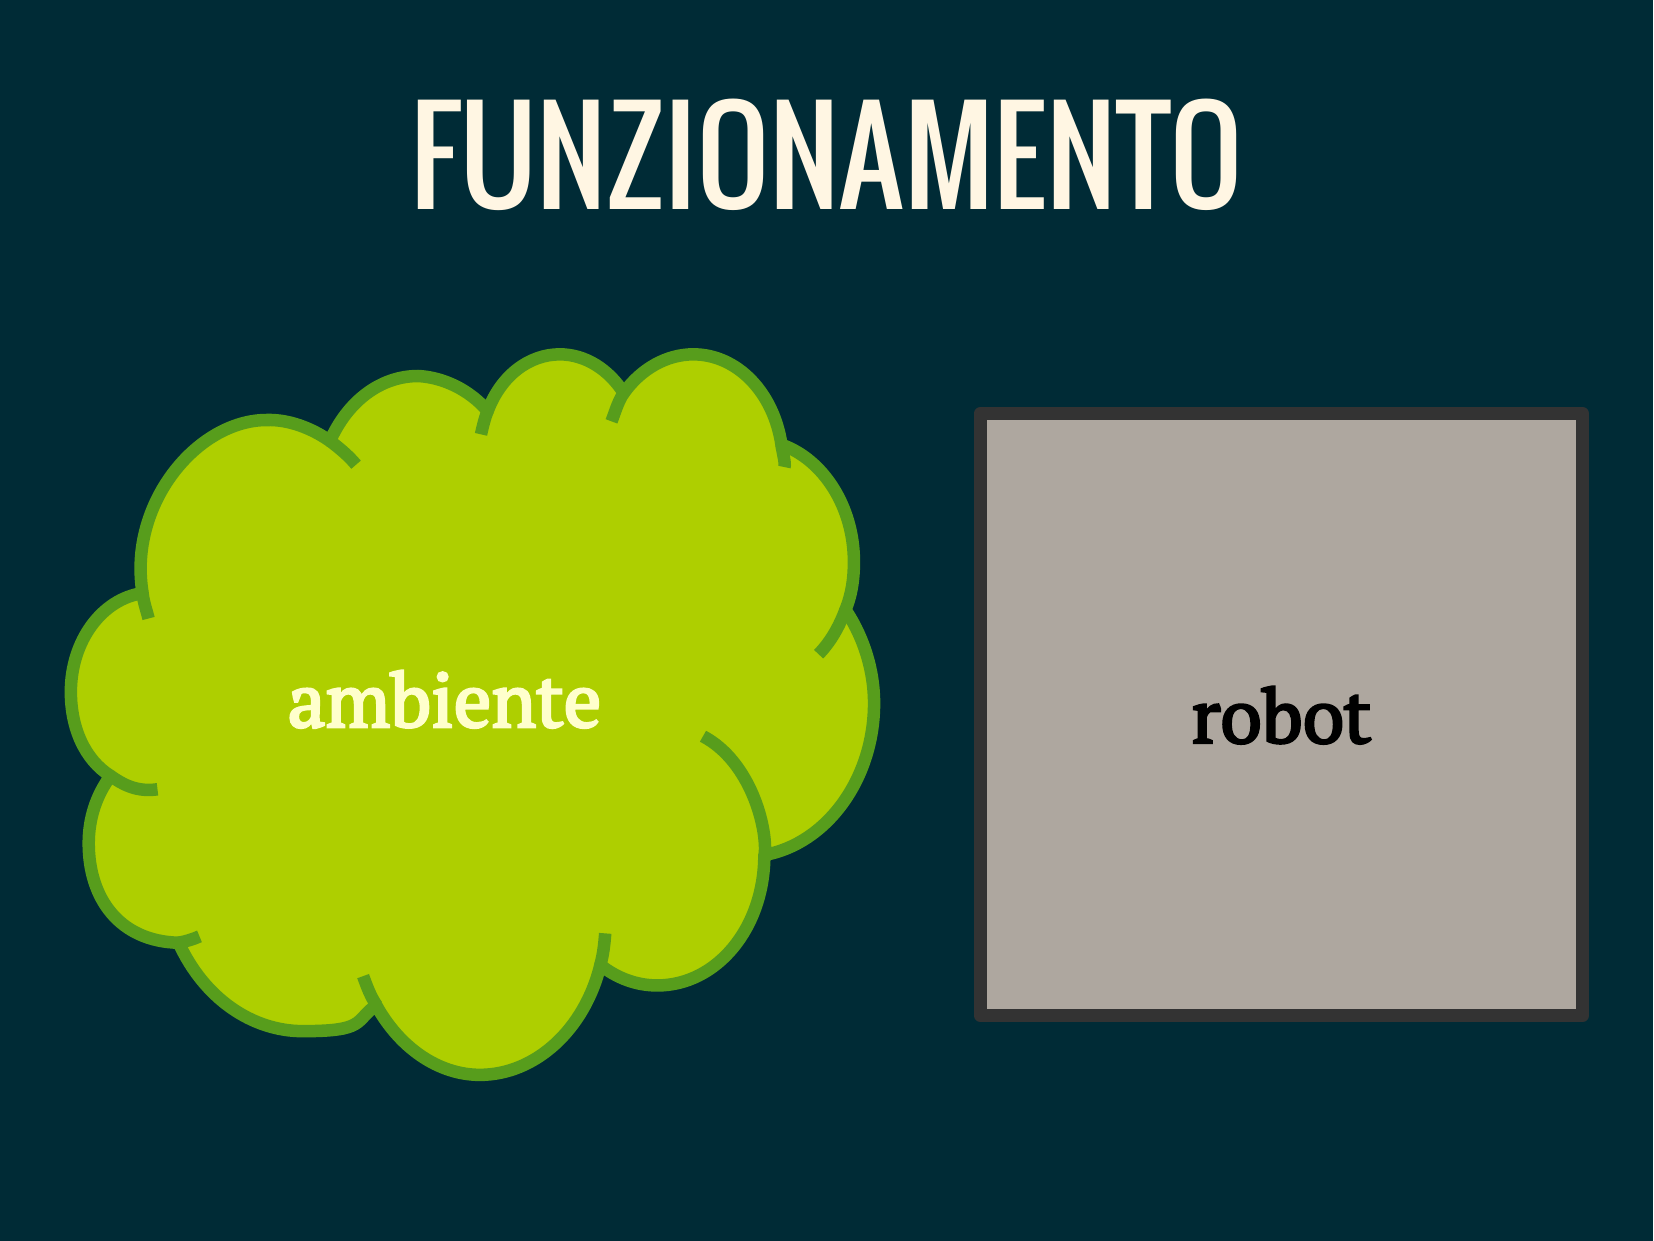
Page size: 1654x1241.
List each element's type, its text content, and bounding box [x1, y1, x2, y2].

picture [975, 408, 1588, 1021]
title Funzionamento [82, 49, 1571, 257]
picture [65, 349, 880, 1081]
text_box robot [980, 413, 1583, 1016]
text_box ambiente [70, 354, 875, 1075]
